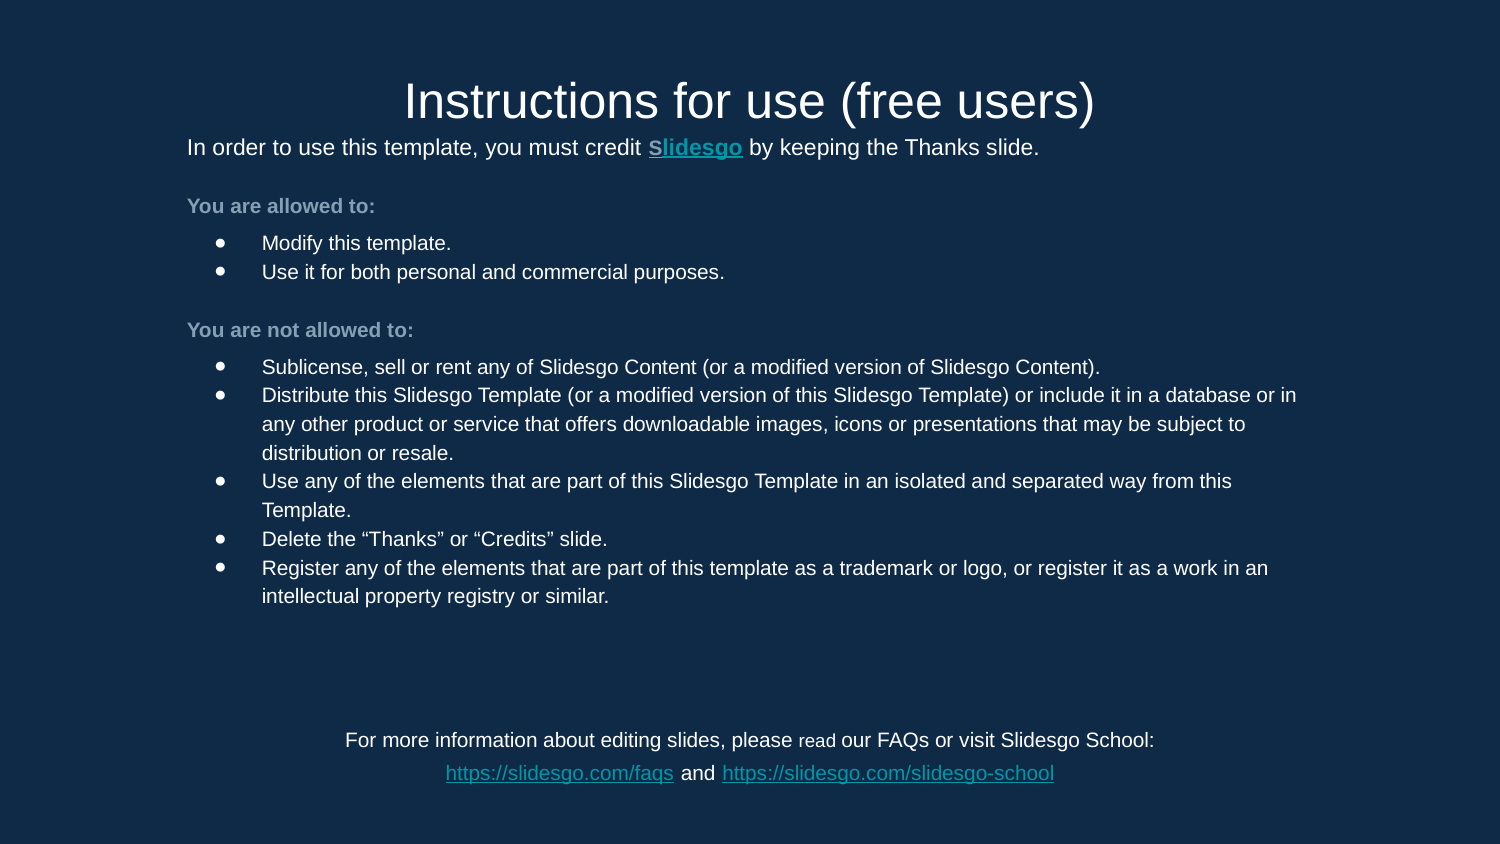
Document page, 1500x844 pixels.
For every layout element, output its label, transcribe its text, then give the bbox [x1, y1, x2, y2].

list In order to use this template, you must credit Slidesgo by keeping the Thanks slide. You are allowed to: Modify this template. Use it for both personal and commercial purposes. You are not allowed to: Sublicense, sell or rent any of Slidesgo Content (or a modified version of Slidesgo Content). Distribute this Slidesgo Template (or a modified version of this Slidesgo Template) or include it in a database or in any other product or service that offers downloadable images, icons or presentations that may be subject to distribution or resale. Use any of the elements that are part of this Slidesgo Template in an isolated and separated way from this Template. Delete the “Thanks” or “Credits” slide. Register any of the elements that are part of this template as a trademark or logo, or register it as a work in an intellectual property registry or similar. [171, 113, 1328, 186]
title Instructions for use (free users) [171, 53, 1328, 113]
text_box For more information about editing slides, please read our FAQs or visit Slidesgo School: https://slidesgo.com/faqs and https://slidesgo.com/slidesgo-school [171, 707, 1328, 780]
